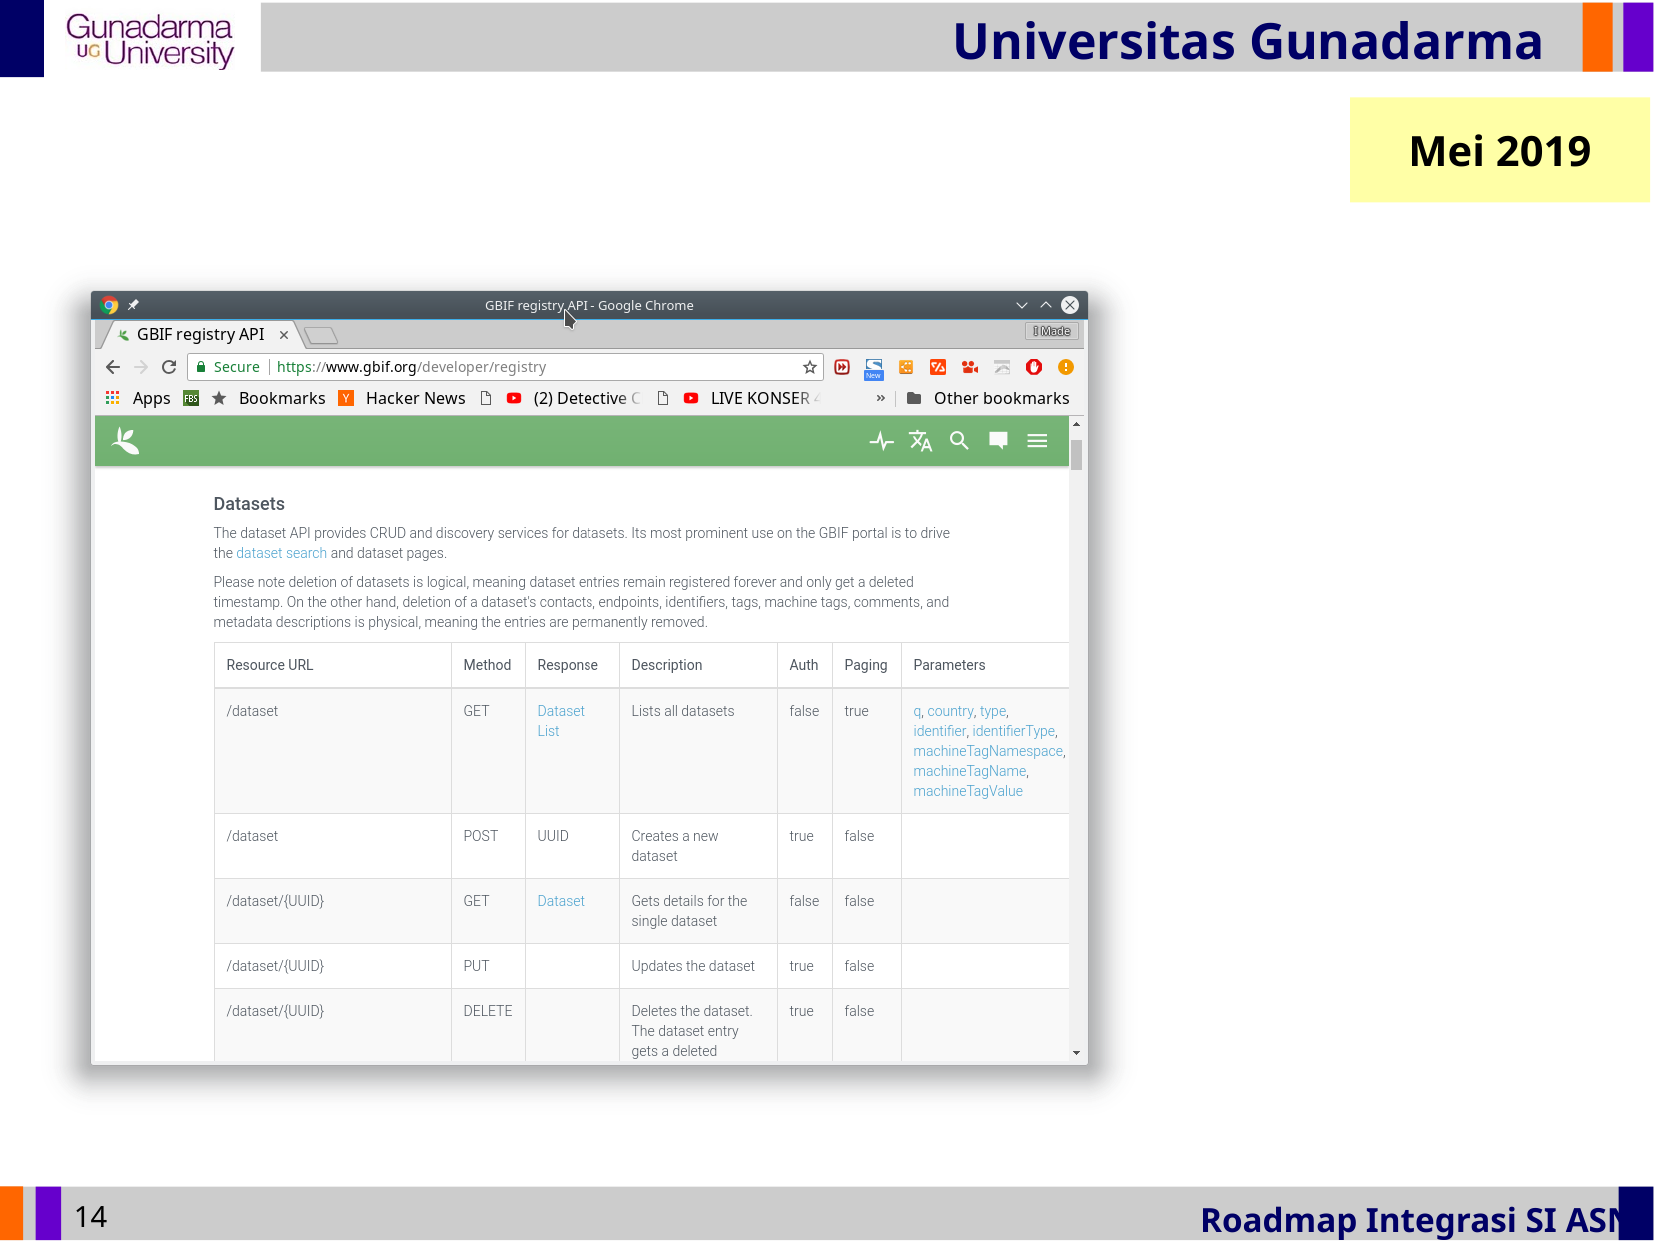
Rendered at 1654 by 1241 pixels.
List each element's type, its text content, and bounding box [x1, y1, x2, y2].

text_box Mei 2019 [1350, 97, 1651, 203]
picture [30, 254, 1148, 1126]
picture [65, 0, 235, 70]
